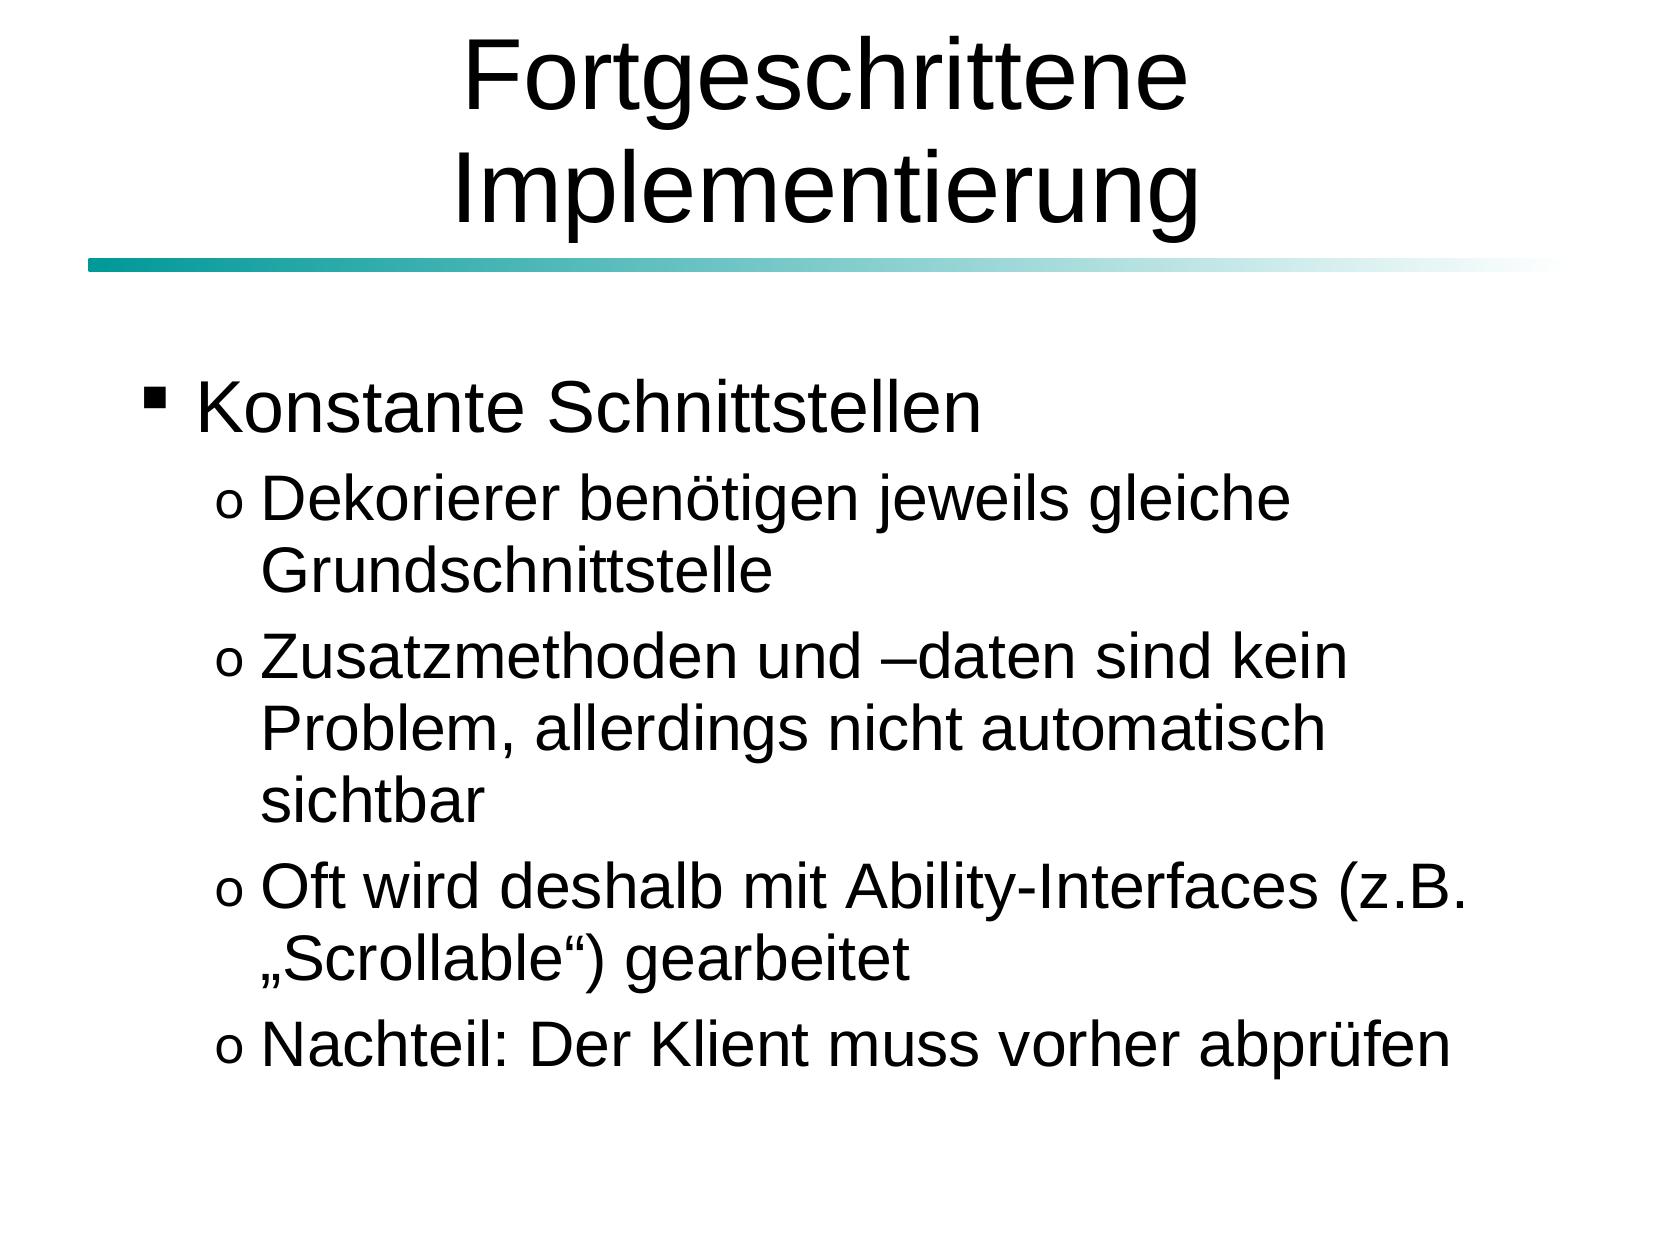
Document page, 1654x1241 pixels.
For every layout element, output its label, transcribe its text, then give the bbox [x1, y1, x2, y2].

list Konstante Schnittstellen Dekorierer benötigen jeweils gleiche Grundschnittstelle Zusatzmethoden und –daten sind kein Problem, allerdings nicht automatisch sichtbar Oft wird deshalb mit Ability-Interfaces (z.B. „Scrollable“) gearbeitet Nachteil: Der Klient muss vorher abprüfen [124, 358, 1530, 1158]
title Fortgeschrittene Implementierung [124, 0, 1530, 264]
